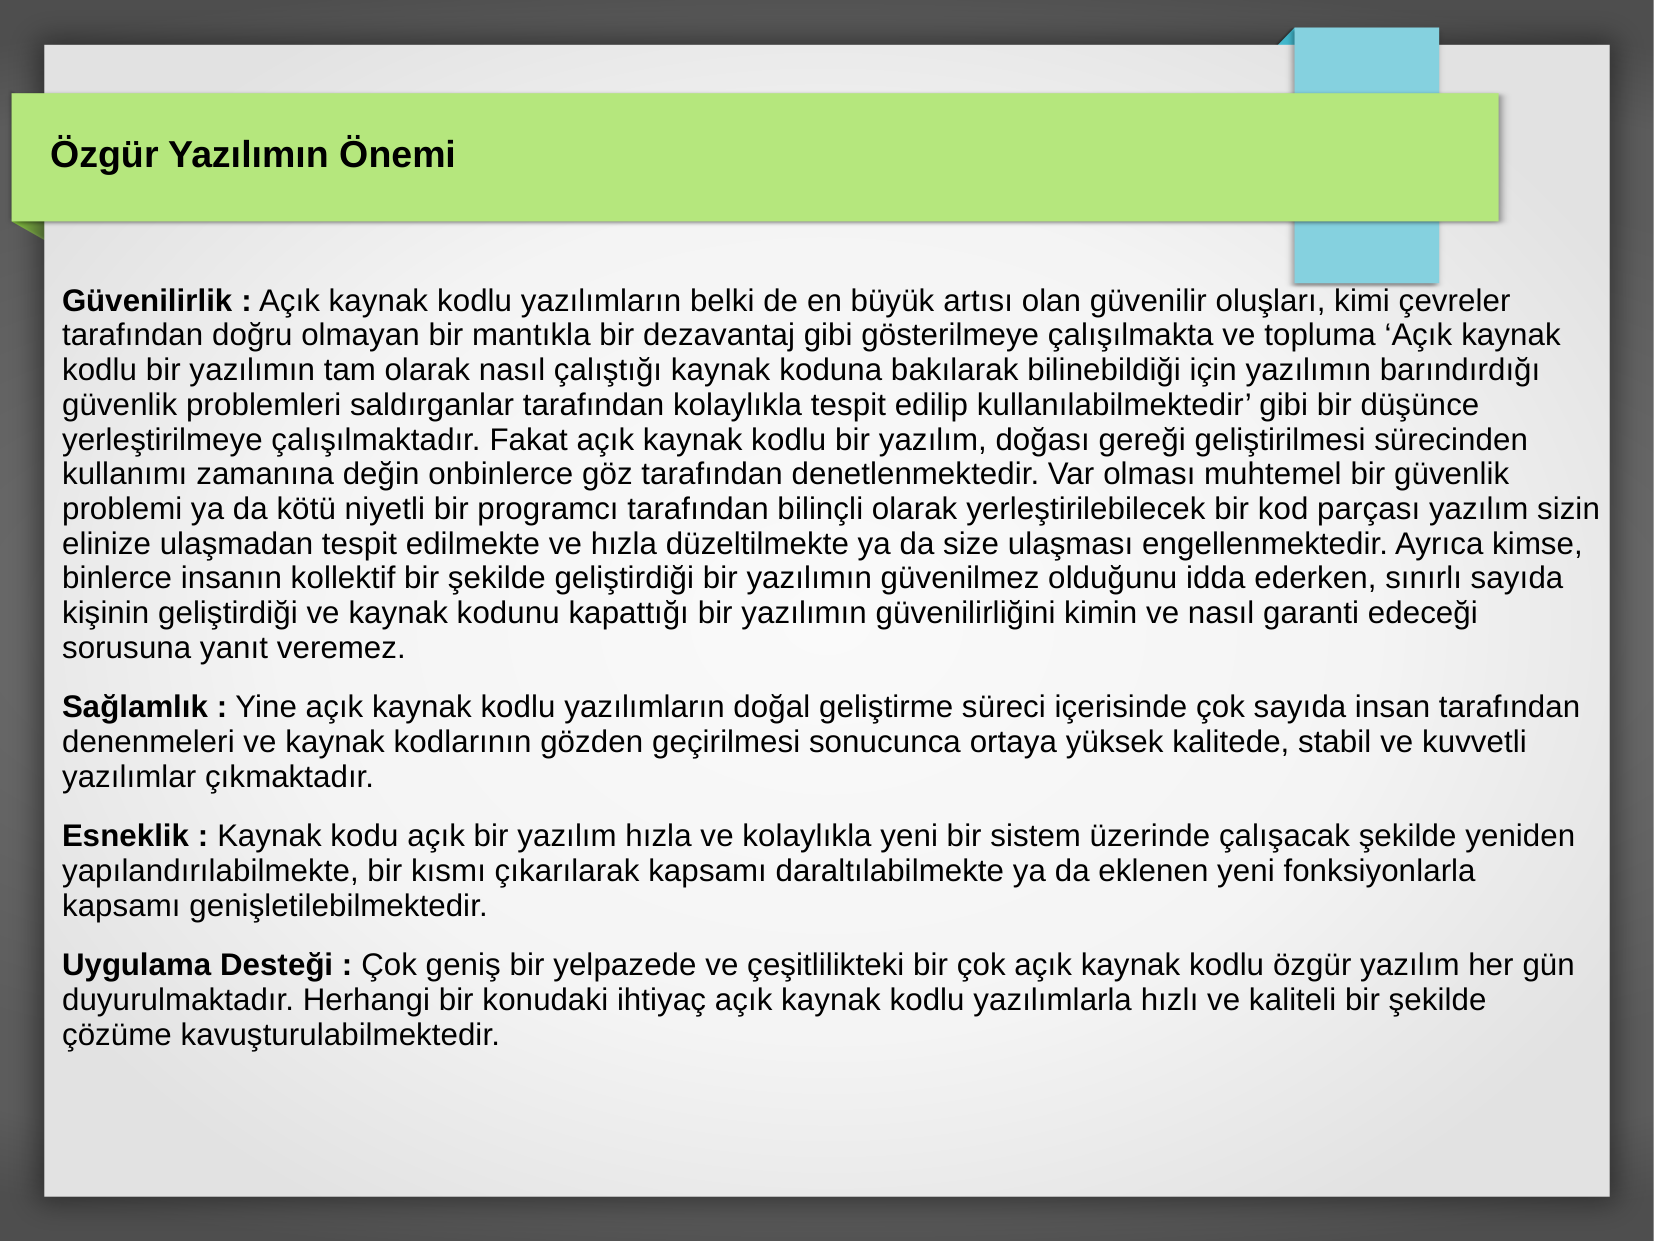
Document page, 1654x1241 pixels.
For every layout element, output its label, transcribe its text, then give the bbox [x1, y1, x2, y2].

text_box Özgür Yazılımın Önemi [35, 126, 1152, 202]
text_box Güvenilirlik : Açık kaynak kodlu yazılımların belki de en büyük artısı olan güvenilir oluşları, kimi çevreler tarafından doğru olmayan bir mantıkla bir dezavantaj gibi gösterilmeye çalışılmakta ve topluma ‘Açık kaynak kodlu bir yazılımın tam olarak nasıl çalıştığı kaynak koduna bakılarak bilinebildiği için yazılımın barındırdığı güvenlik problemleri saldırganlar tarafından kolaylıkla tespit edilip kullanılabilmektedir’ gibi bir düşünce yerleştirilmeye çalışılmaktadır. Fakat açık kaynak kodlu bir yazılım, doğası gereği geliştirilmesi sürecinden kullanımı zamanına değin onbinlerce göz tarafından denetlenmektedir. Var olması muhtemel bir güvenlik problemi ya da kötü niyetli bir programcı tarafından bilinçli olarak yerleştirilebilecek bir kod parçası yazılım sizin elinize ulaşmadan tespit edilmekte ve hızla düzeltilmekte ya da size ulaşması engellenmektedir. Ayrıca kimse, binlerce insanın kollektif bir şekilde geliştirdiği bir yazılımın güvenilmez olduğunu idda ederken, sınırlı sayıda kişinin geliştirdiği ve kaynak kodunu kapattığı bir yazılımın güvenilirliğini kimin ve nasıl garanti edeceği sorusuna yanıt veremez. Sağlamlık : Yine açık kaynak kodlu yazılımların doğal geliştirme süreci içerisinde çok sayıda insan tarafından denenmeleri ve kaynak kodlarının gözden geçirilmesi sonucunca ortaya yüksek kalitede, stabil ve kuvvetli yazılımlar çıkmaktadır. Esneklik : Kaynak kodu açık bir yazılım hızla ve kolaylıkla yeni bir sistem üzerinde çalışacak şekilde yeniden yapılandırılabilmekte, bir kısmı çıkarılarak kapsamı daraltılabilmekte ya da eklenen yeni fonksiyonlarla kapsamı genişletilebilmektedir. Uygulama Desteği : Çok geniş bir yelpazede ve çeşitlilikteki bir çok açık kaynak kodlu özgür yazılım her gün duyurulmaktadır. Herhangi bir konudaki ihtiyaç açık kaynak kodlu yazılımlarla hızlı ve kaliteli bir şekilde çözüme kavuşturulabilmektedir. [47, 275, 1619, 1241]
picture [0, 0, 1654, 1241]
